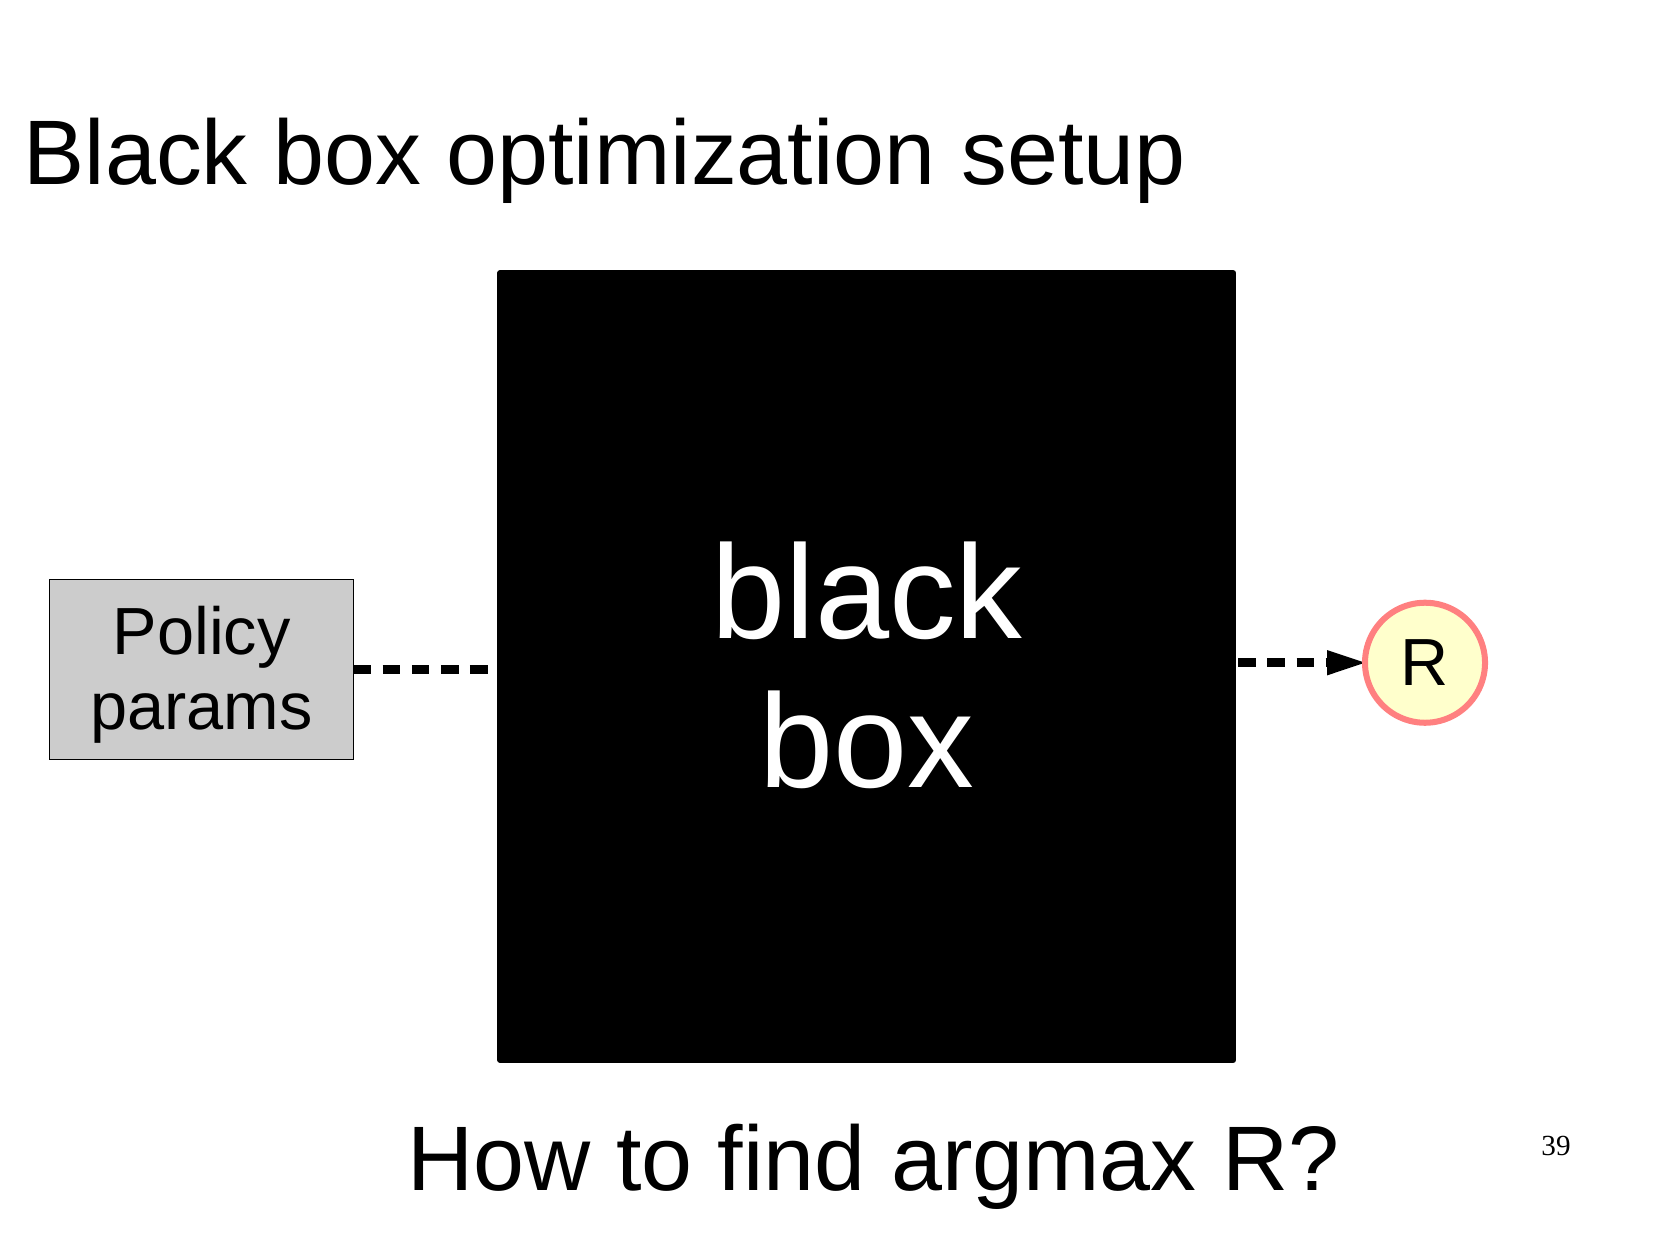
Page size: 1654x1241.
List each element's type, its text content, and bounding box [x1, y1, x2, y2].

text_box How to find argmax R? [407, 1056, 1548, 1241]
title Black box optimization setup [23, 49, 1512, 257]
text_box Policy params [49, 579, 354, 760]
text_box black box [500, 273, 1234, 1056]
text_box R [1365, 602, 1486, 723]
